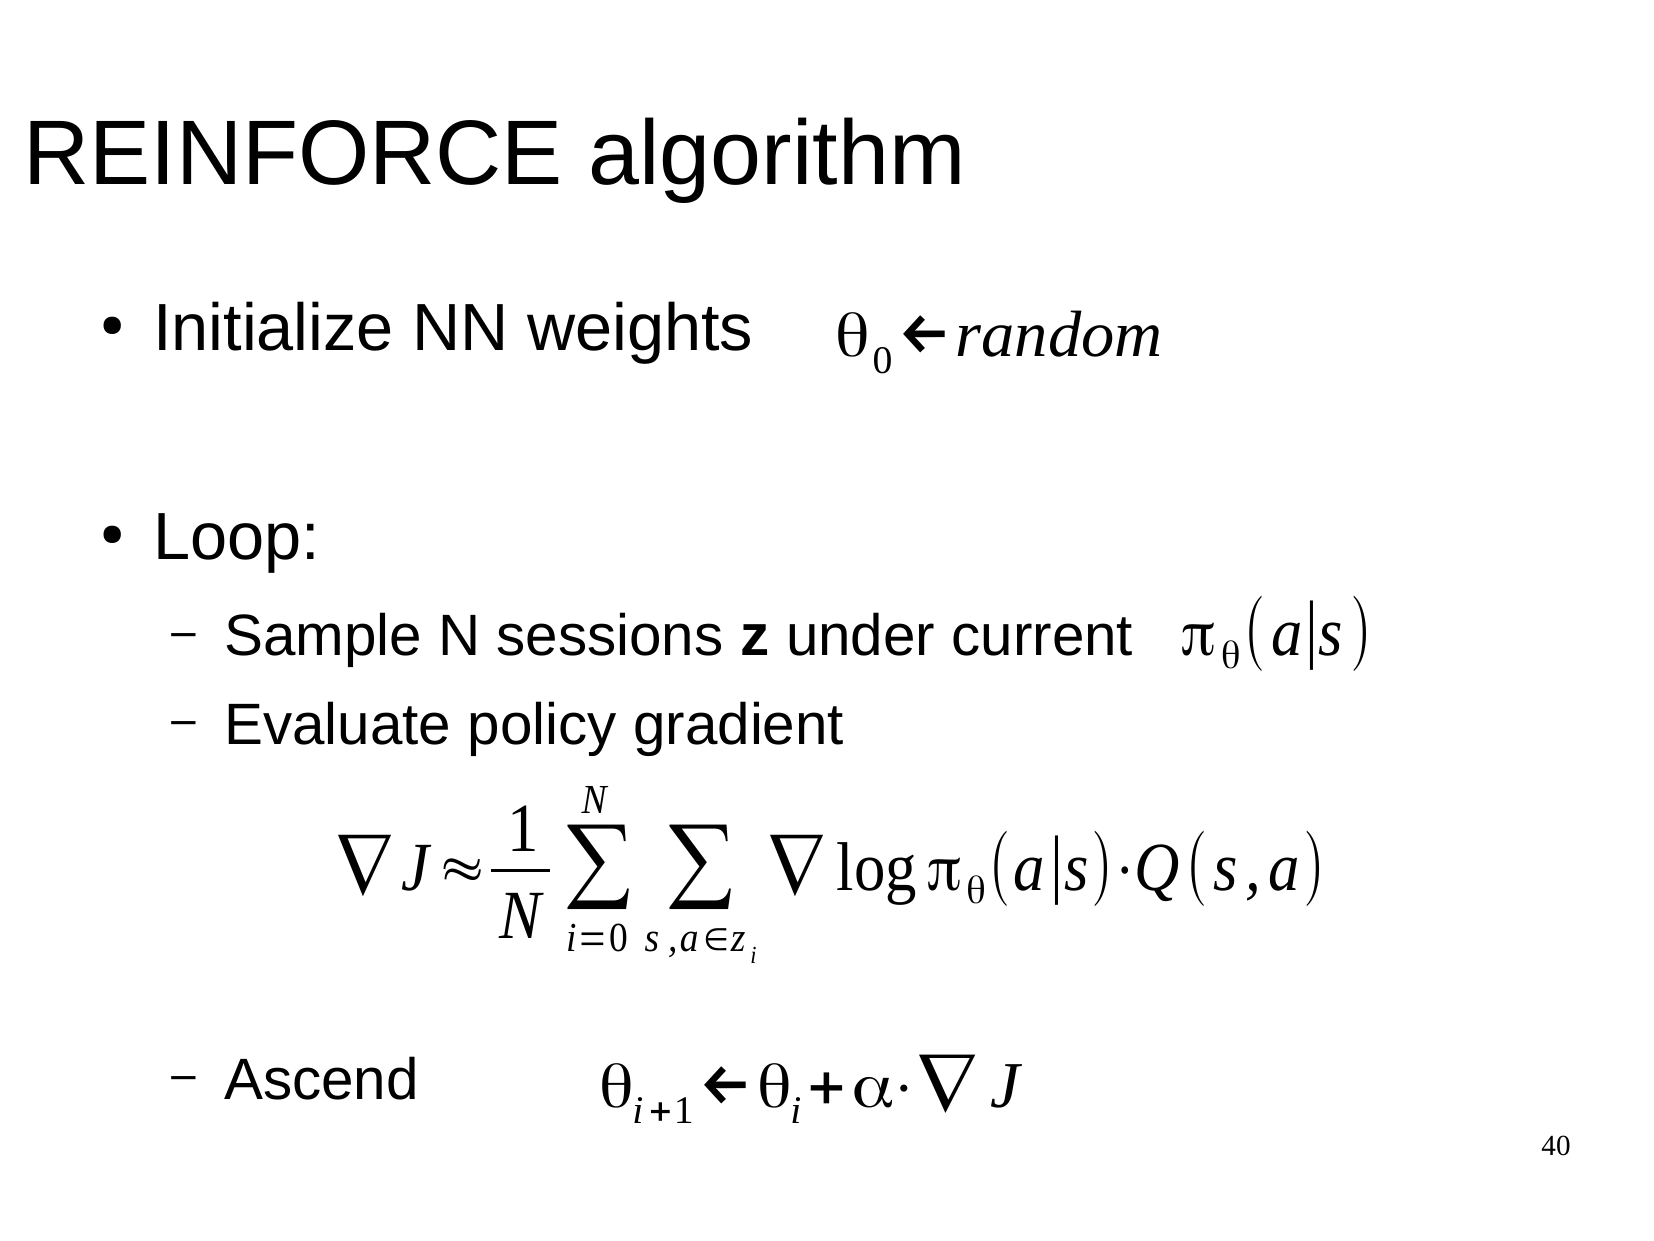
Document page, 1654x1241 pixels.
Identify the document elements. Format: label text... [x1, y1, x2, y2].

chart [582, 1049, 1042, 1134]
title REINFORCE algorithm [23, 49, 1512, 257]
chart [818, 299, 1179, 384]
chart [1166, 590, 1385, 674]
list Initialize NN weights Loop: Sample N sessions z under current Evaluate policy gradient Ascend [82, 290, 1571, 1186]
